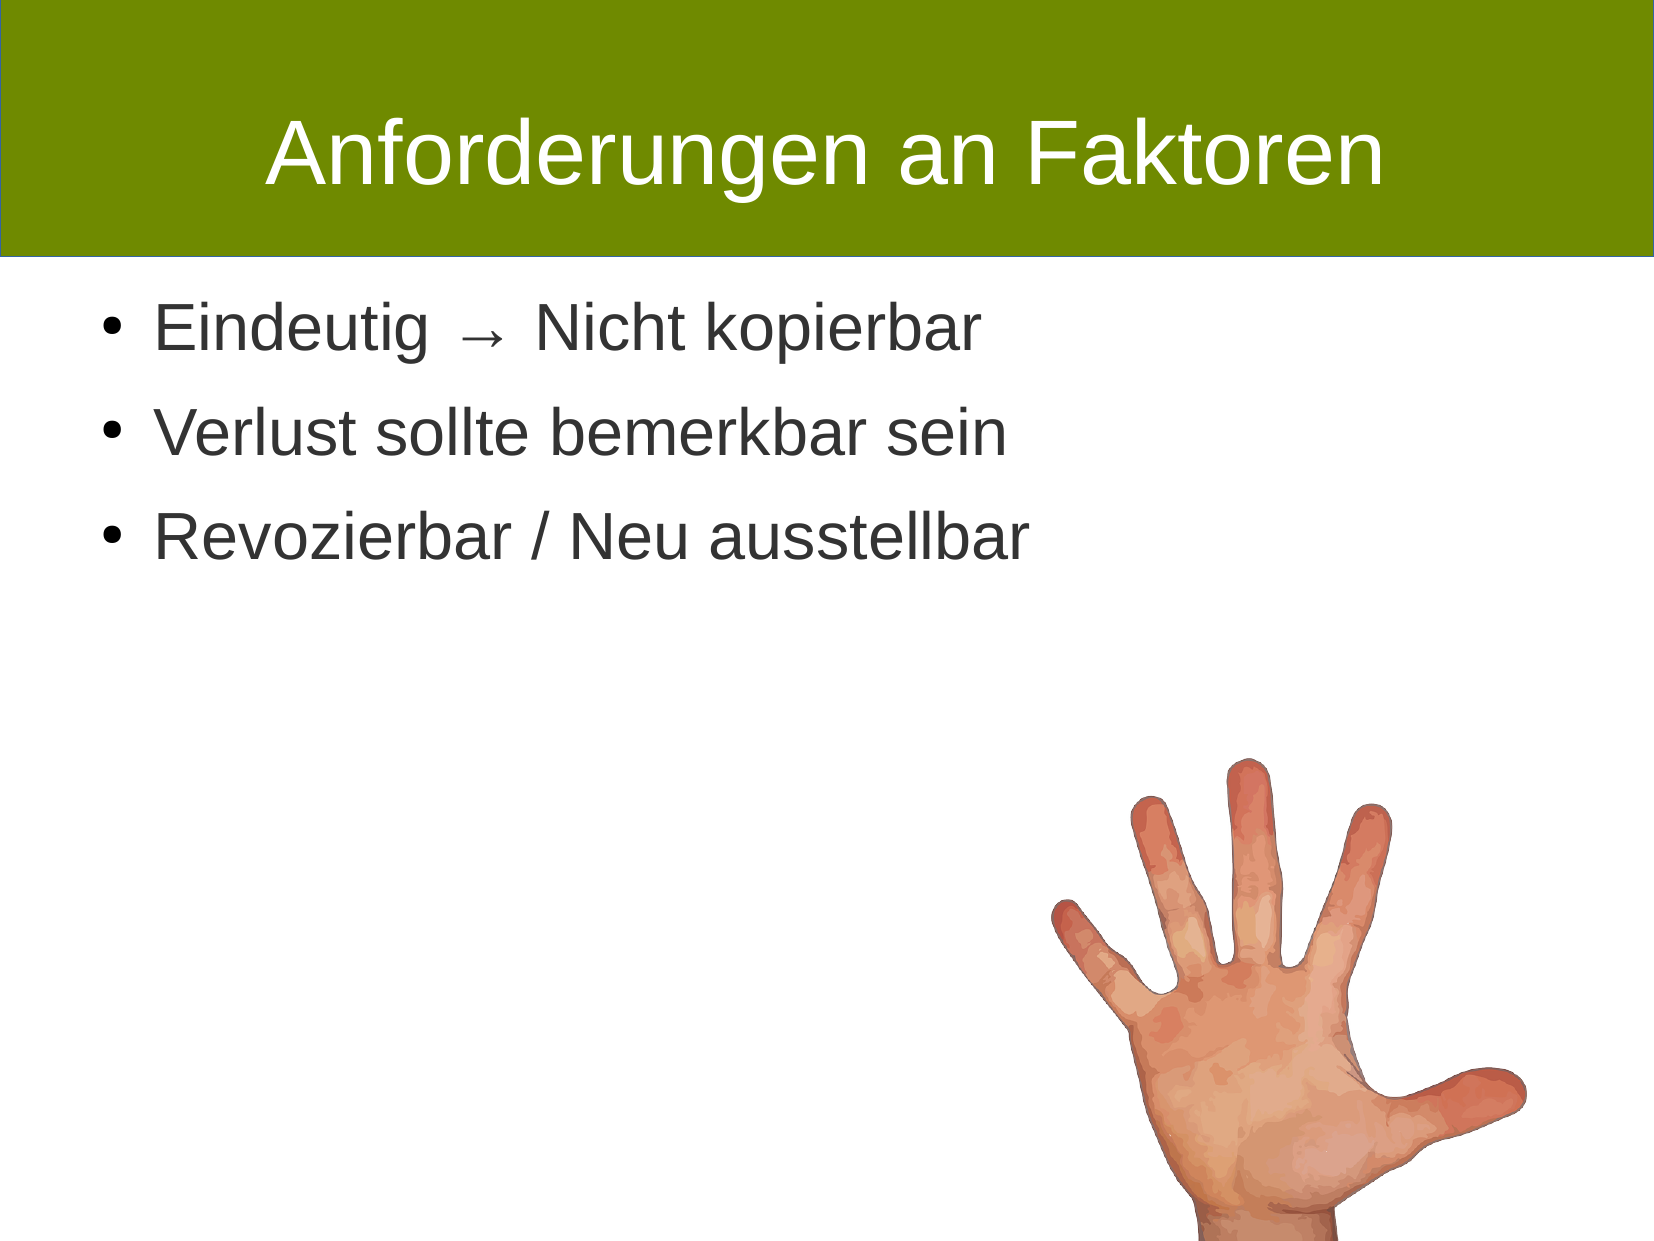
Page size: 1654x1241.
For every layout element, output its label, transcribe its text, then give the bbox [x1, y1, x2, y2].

title Anforderungen an Faktoren [82, 49, 1571, 257]
list Eindeutig → Nicht kopierbar Verlust sollte bemerkbar sein Revozierbar / Neu ausstellbar [82, 290, 1571, 1010]
picture [1051, 758, 1527, 1241]
